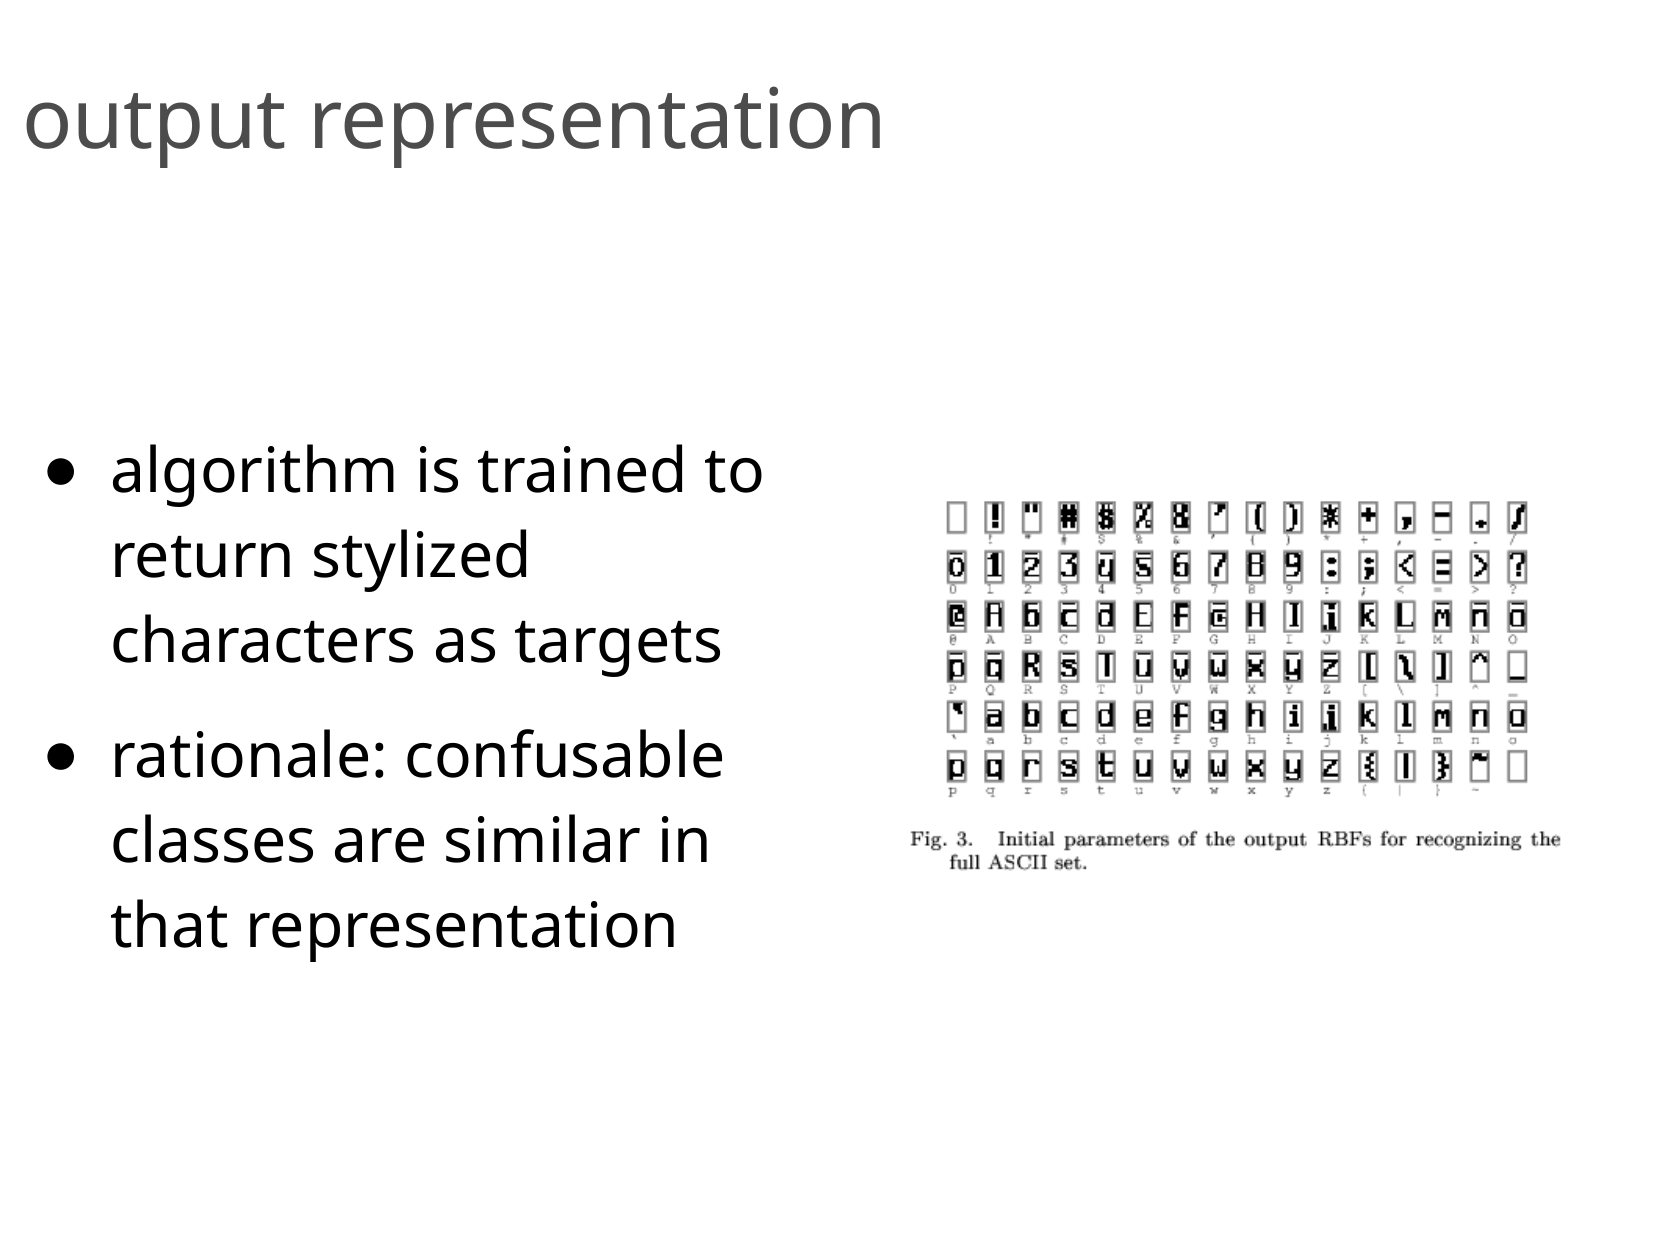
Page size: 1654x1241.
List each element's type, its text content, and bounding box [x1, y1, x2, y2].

picture [872, 475, 1576, 899]
list algorithm is trained to return stylized characters as targets rationale: confusable classes are similar in that representation [25, 226, 776, 1166]
title output representation [22, 19, 1654, 213]
